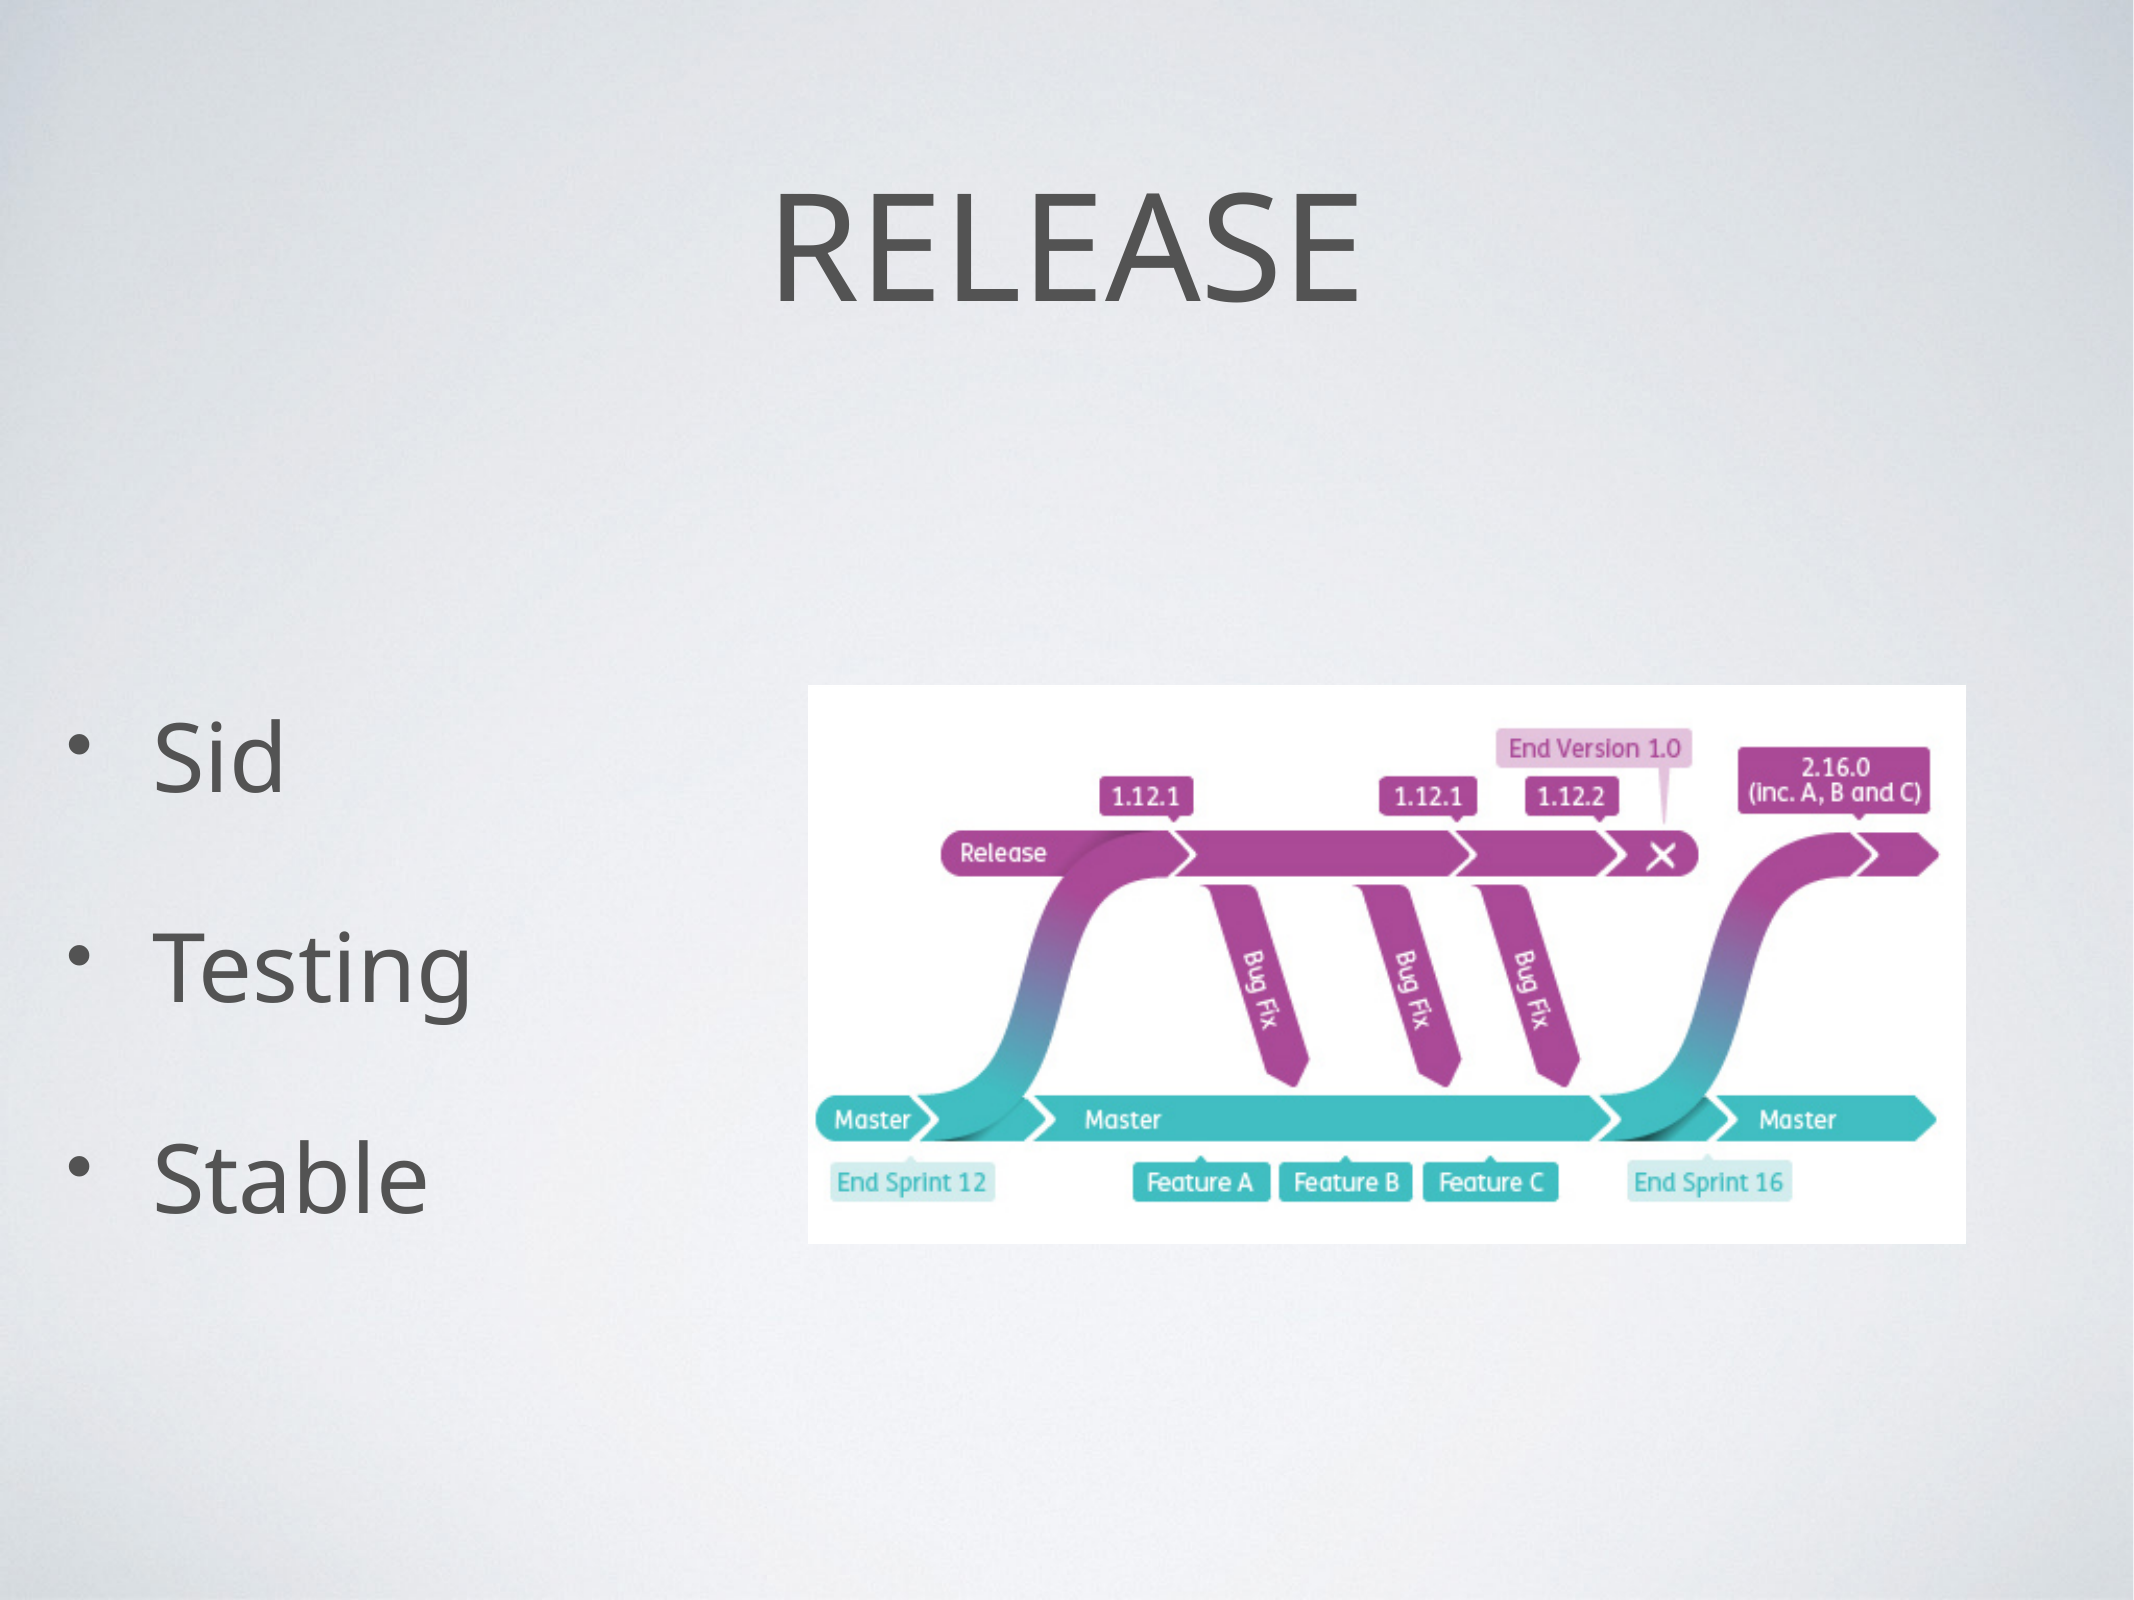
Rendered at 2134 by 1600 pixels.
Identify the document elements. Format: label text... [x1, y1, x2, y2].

title Release [58, 41, 2075, 442]
picture [0, 0, 2134, 1600]
list Sid Testing Stable [58, 447, 2075, 1482]
